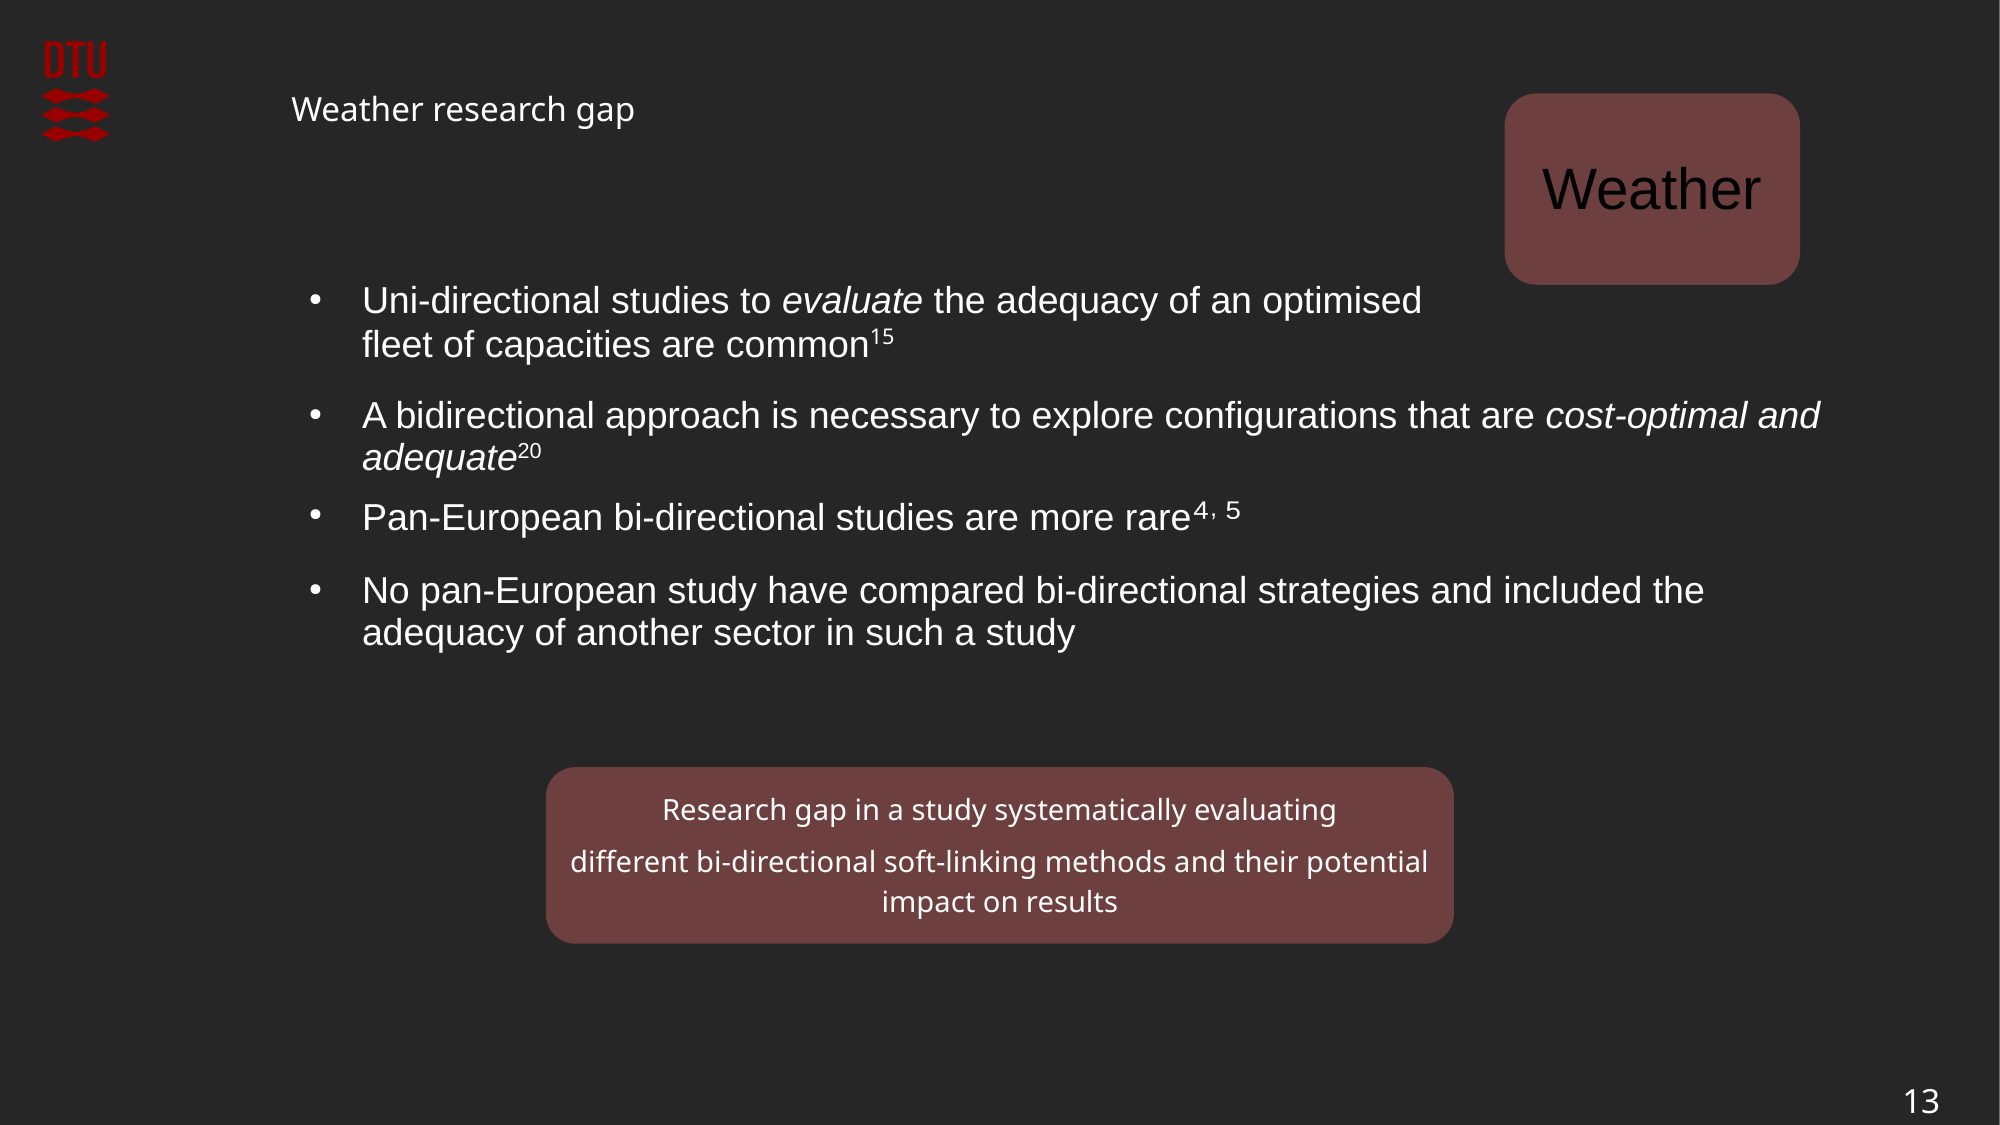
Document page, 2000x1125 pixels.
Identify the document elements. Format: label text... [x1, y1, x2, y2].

list Uni-directional studies to evaluate the adequacy of an optimised fleet of capacities are common15 A bidirectional approach is necessary to explore configurations that are cost-optimal and adequate20 Pan-European bi-directional studies are more rare⁴, ⁵ No pan-European study have compared bi-directional strategies and included the adequacy of another sector in such a study [291, 279, 1825, 1026]
title Weather research gap [291, 70, 1819, 148]
text_box Research gap in a study systematically evaluating different bi-directional soft-linking methods and their potential impact on results [545, 767, 1454, 944]
text_box Weather [1504, 93, 1801, 285]
